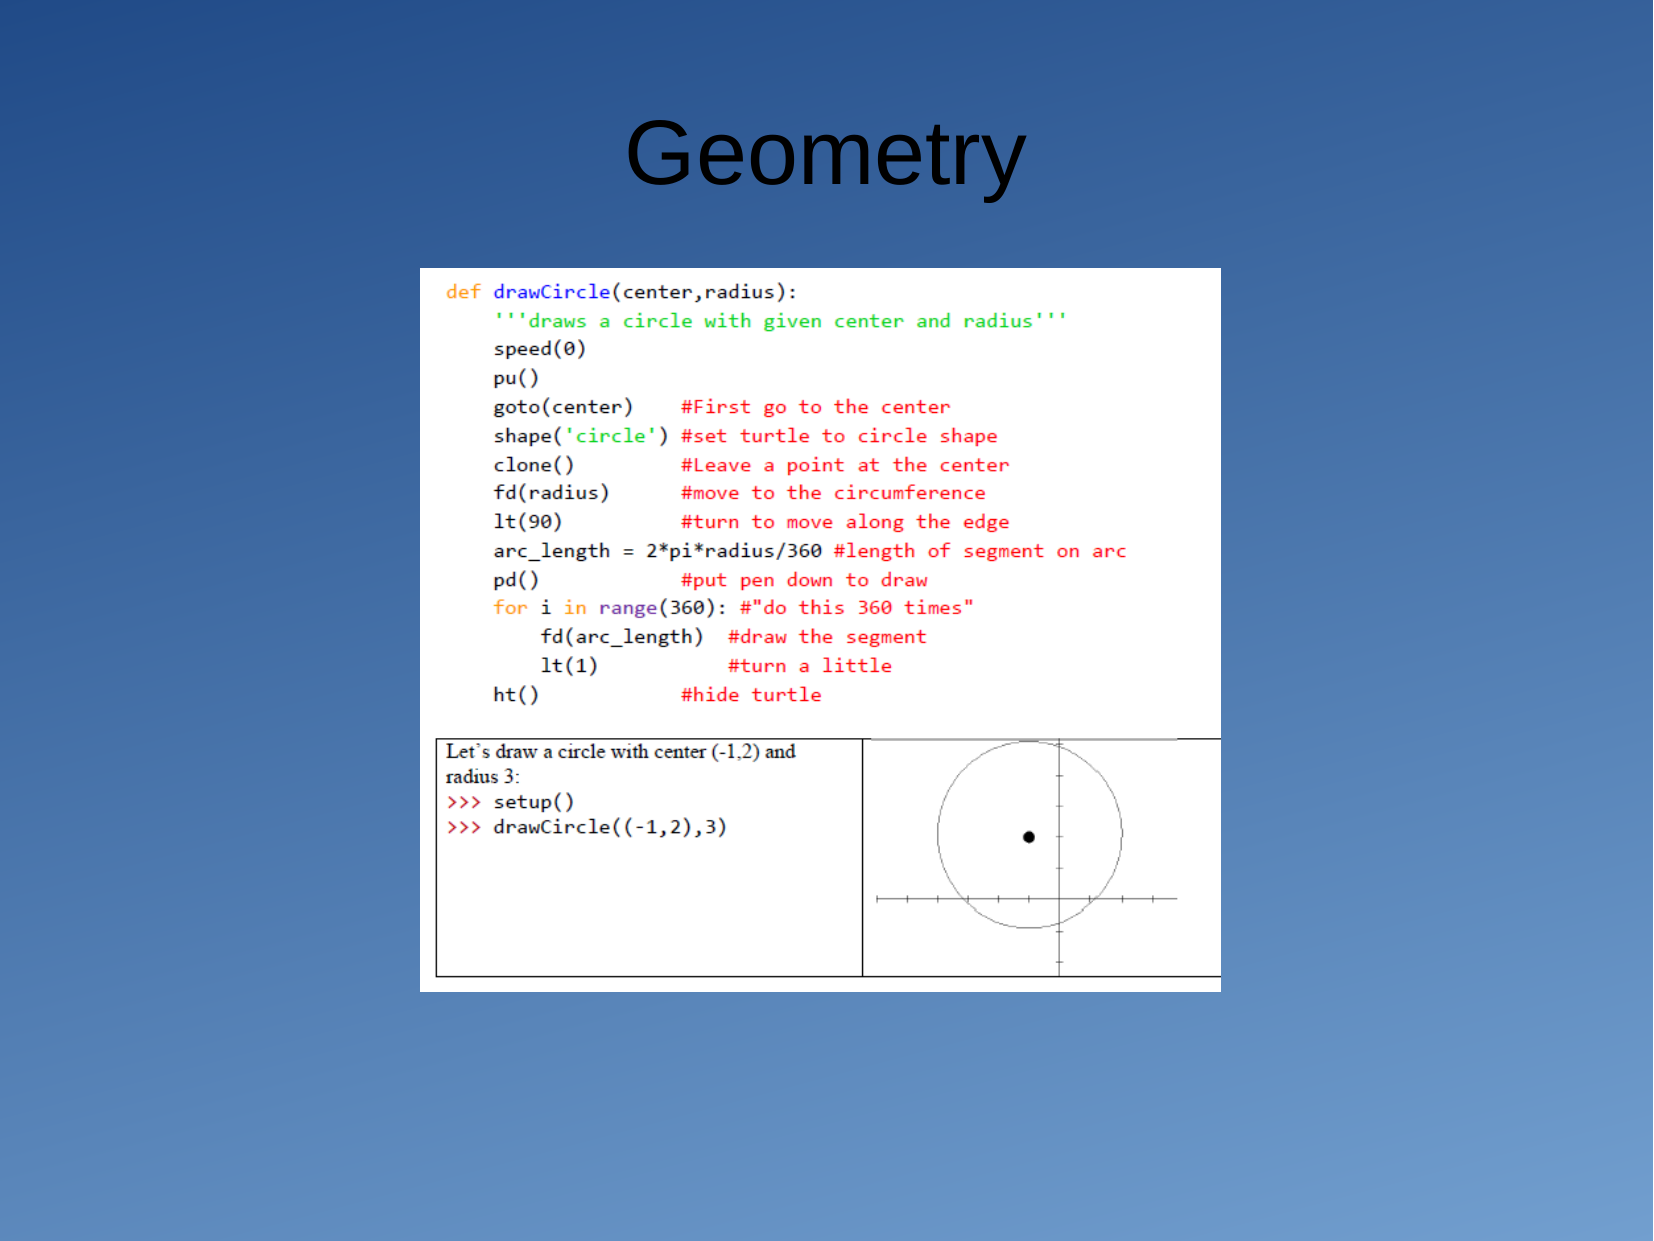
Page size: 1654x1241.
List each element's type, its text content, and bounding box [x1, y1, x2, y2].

picture [420, 268, 1221, 992]
title Geometry [82, 49, 1571, 257]
